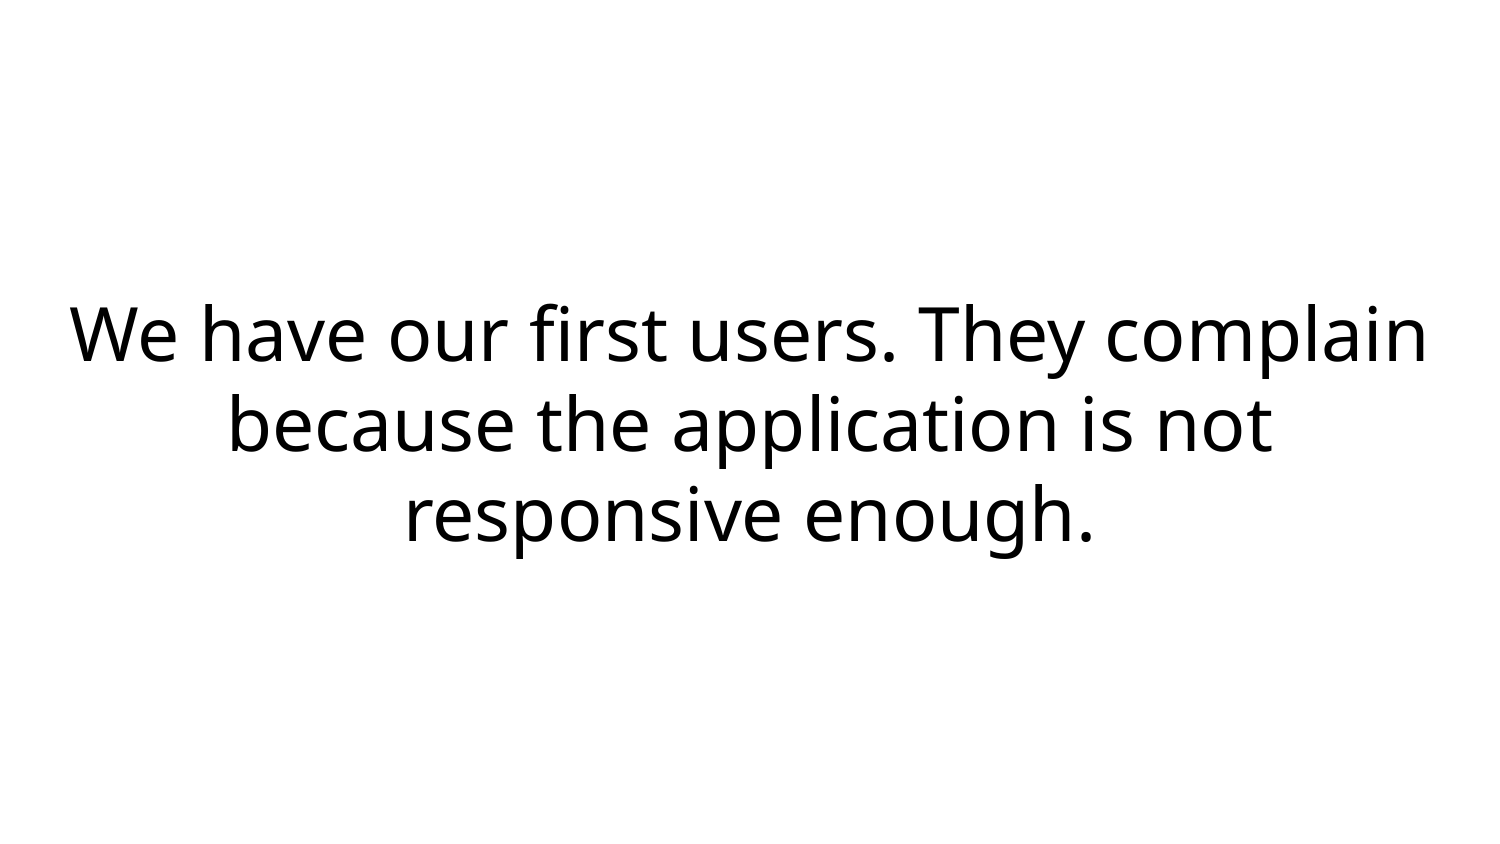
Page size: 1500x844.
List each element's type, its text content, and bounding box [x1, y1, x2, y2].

title We have our first users. They complain because the application is not responsive enough. [51, 269, 1449, 574]
